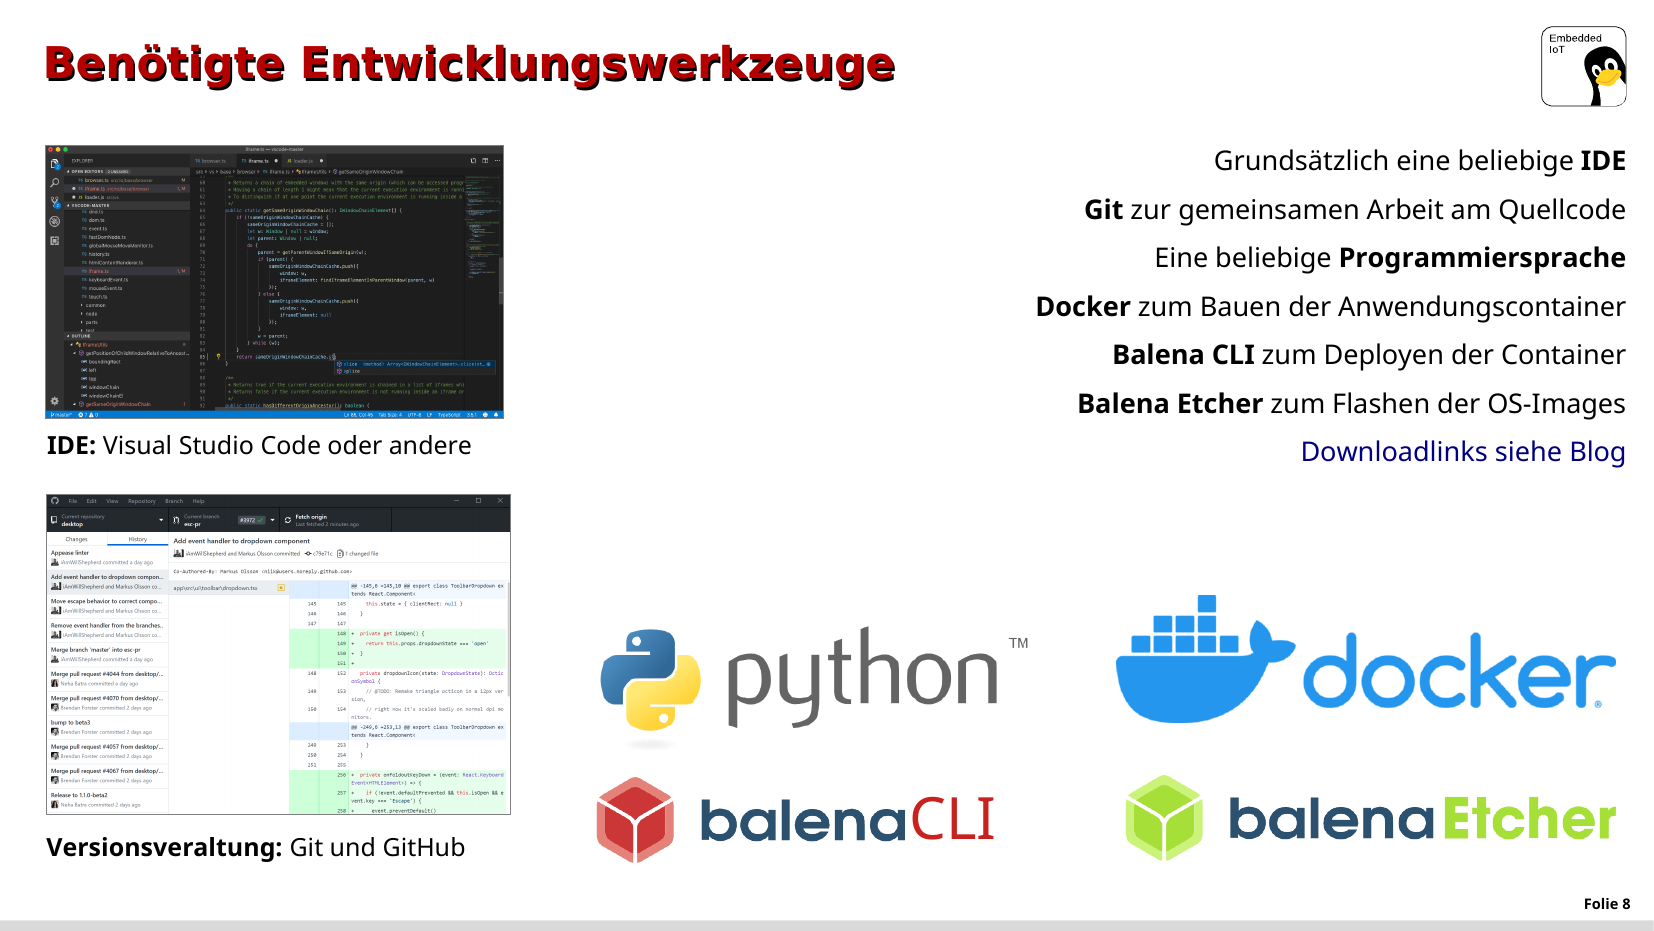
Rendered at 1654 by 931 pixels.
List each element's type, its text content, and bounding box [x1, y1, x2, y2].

list Grundsätzlich eine beliebige IDE Git zur gemeinsamen Arbeit am Quellcode Eine beliebige Programmiersprache Docker zum Bauen der Anwendungscontainer Balena CLI zum Deployen der Container Balena Etcher zum Flashen der OS-Images Downloadlinks siehe Blog [999, 141, 1627, 439]
title Benötigte Entwicklungswerkzeuge [42, 21, 1601, 107]
text_box IDE: Visual Studio Code oder andere [47, 420, 447, 466]
picture [45, 145, 504, 419]
picture [1125, 775, 1616, 861]
picture [1116, 595, 1616, 723]
picture [596, 777, 912, 863]
picture [46, 494, 511, 814]
picture [595, 623, 1032, 753]
text_box CLI [894, 770, 1032, 867]
text_box Versionsveraltung: Git und GitHub [46, 822, 446, 867]
